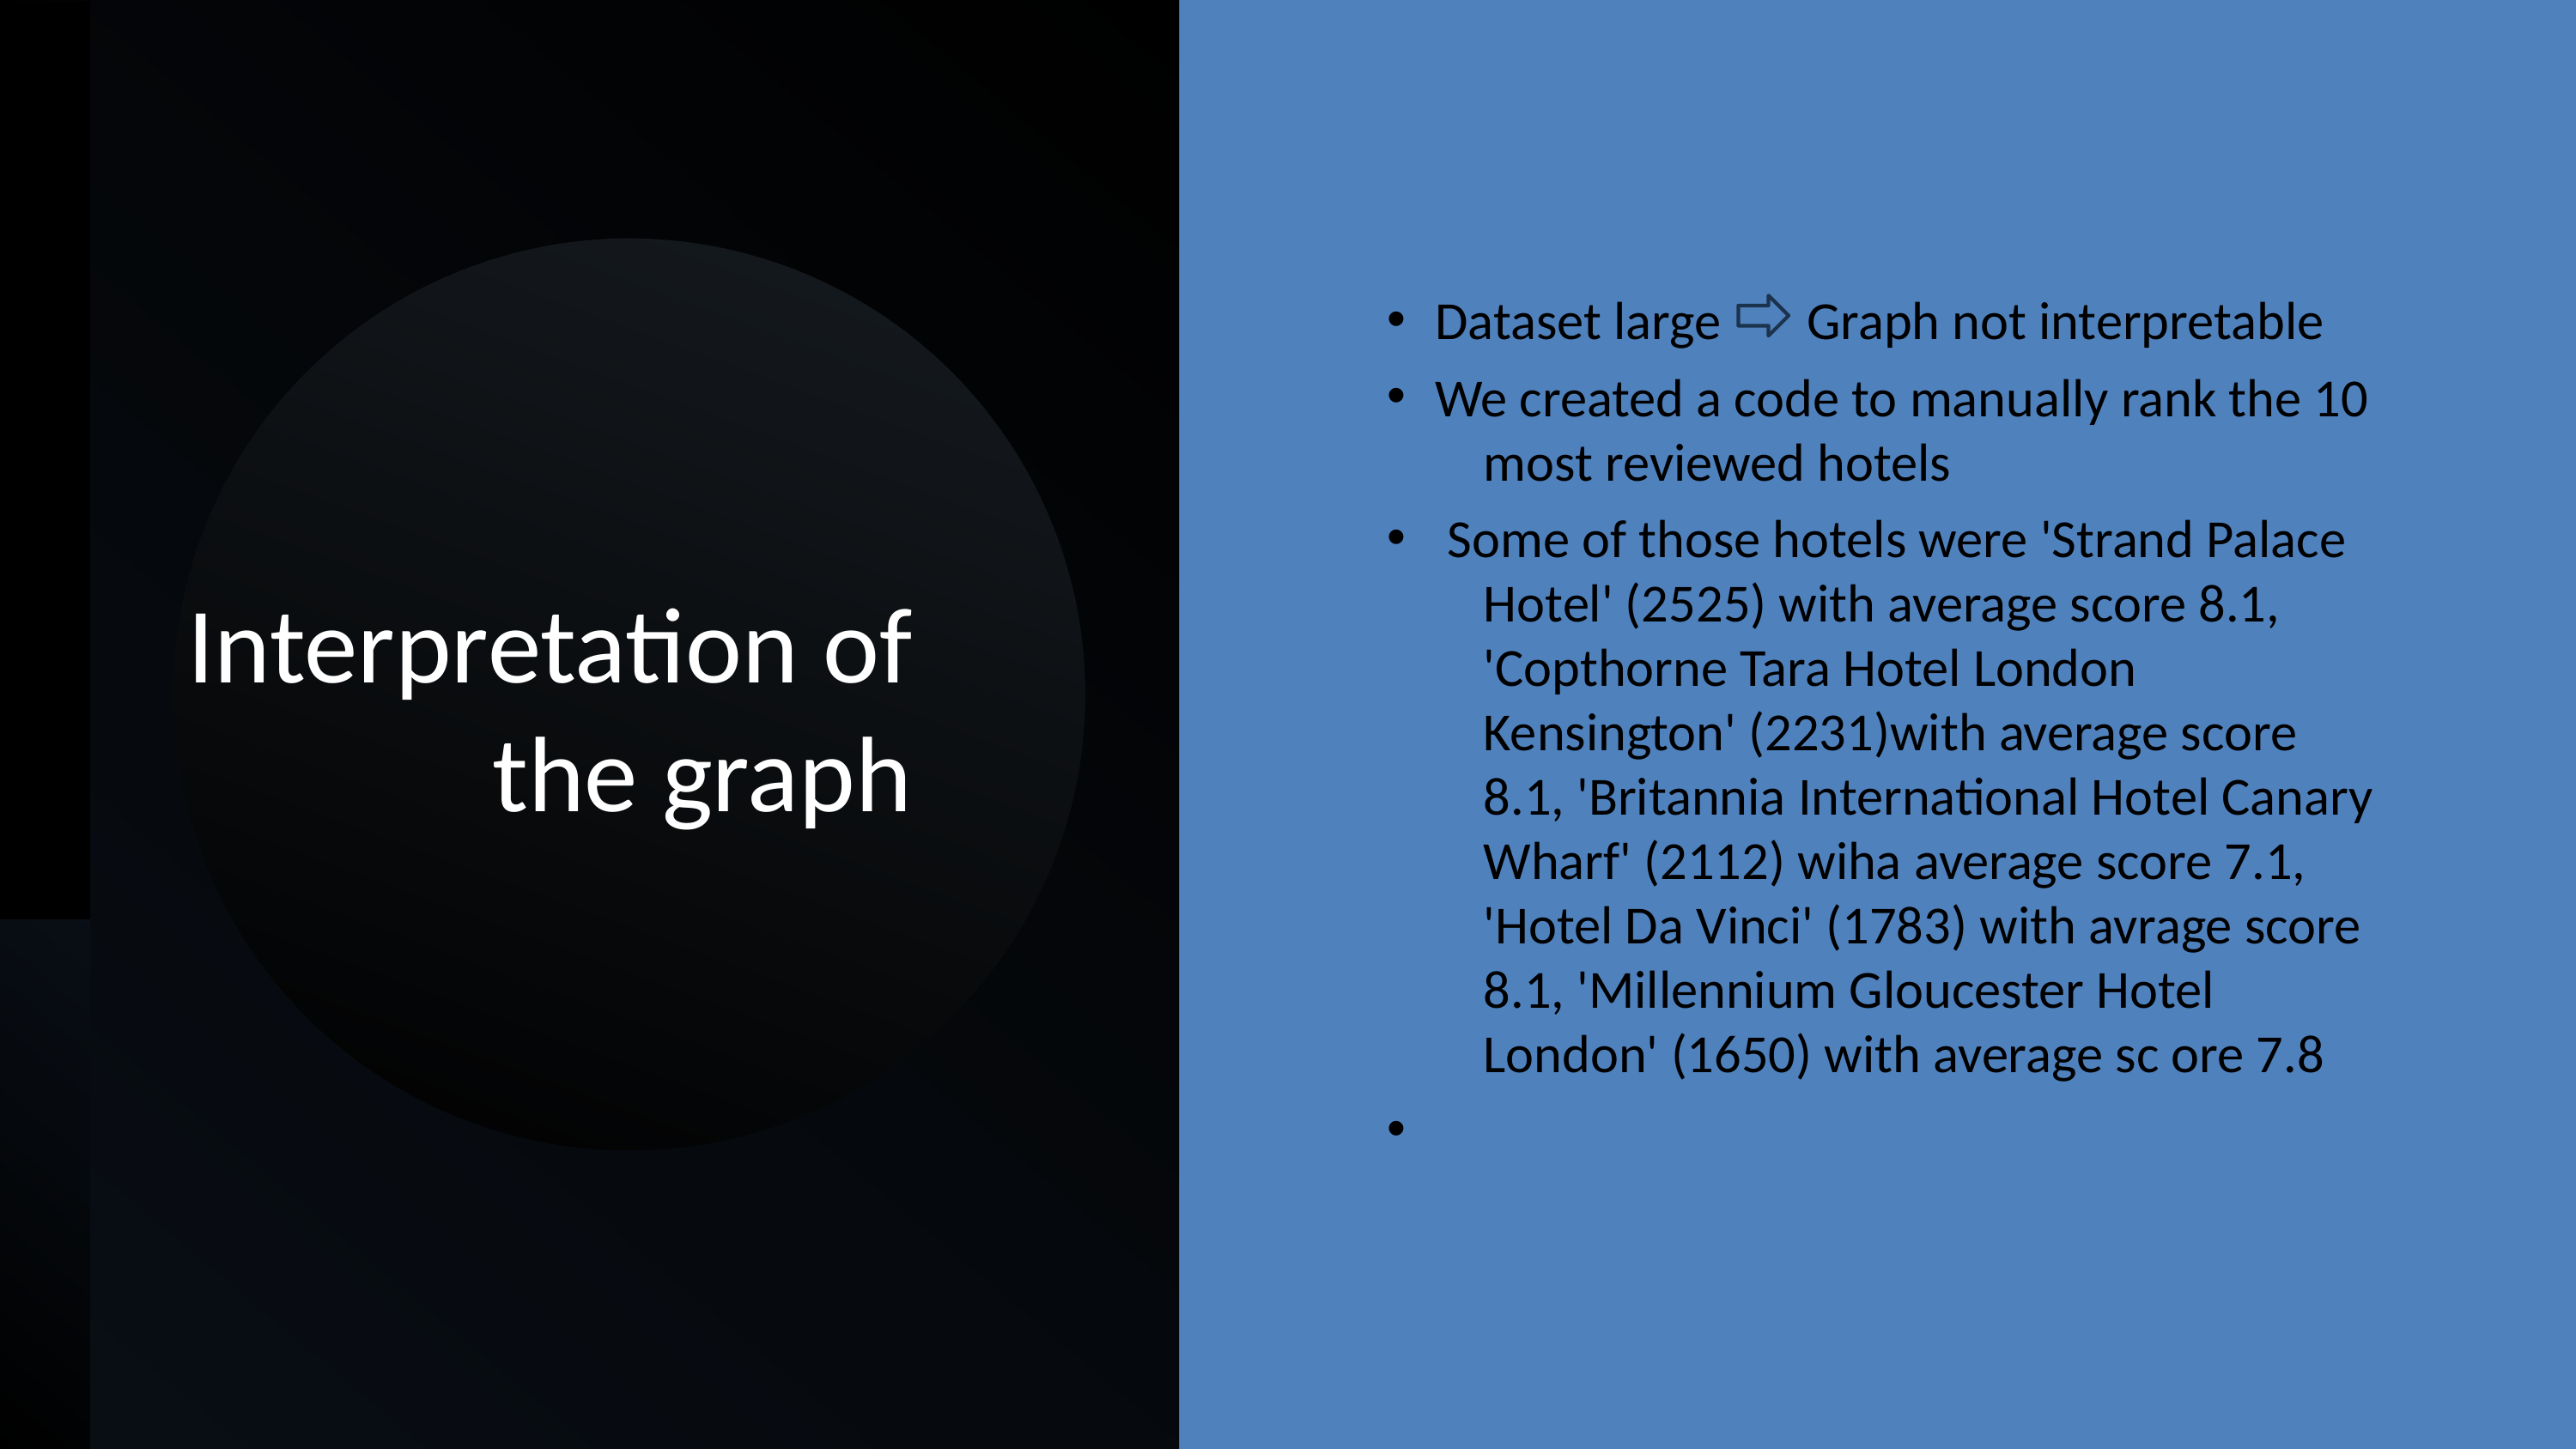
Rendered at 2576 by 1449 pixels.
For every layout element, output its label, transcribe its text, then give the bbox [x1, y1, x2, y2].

title Interpretation of the graph [174, 124, 1069, 840]
text_box [0, 0, 2576, 1449]
list Dataset large Graph not interpretable We created a code to manually rank the 10 most reviewed hotels Some of those hotels were 'Strand Palace Hotel' (2525) with average score 8.1, 'Copthorne Tara Hotel London Kensington' (2231)with average score 8.1, 'Britannia International Hotel Canary Wharf' (2112) wiha average score 7.1, 'Hotel Da Vinci' (1783) with avrage score 8.1, 'Millennium Gloucester Hotel London' (1650) with average sc ore 7.8 [1374, 136, 2402, 1309]
